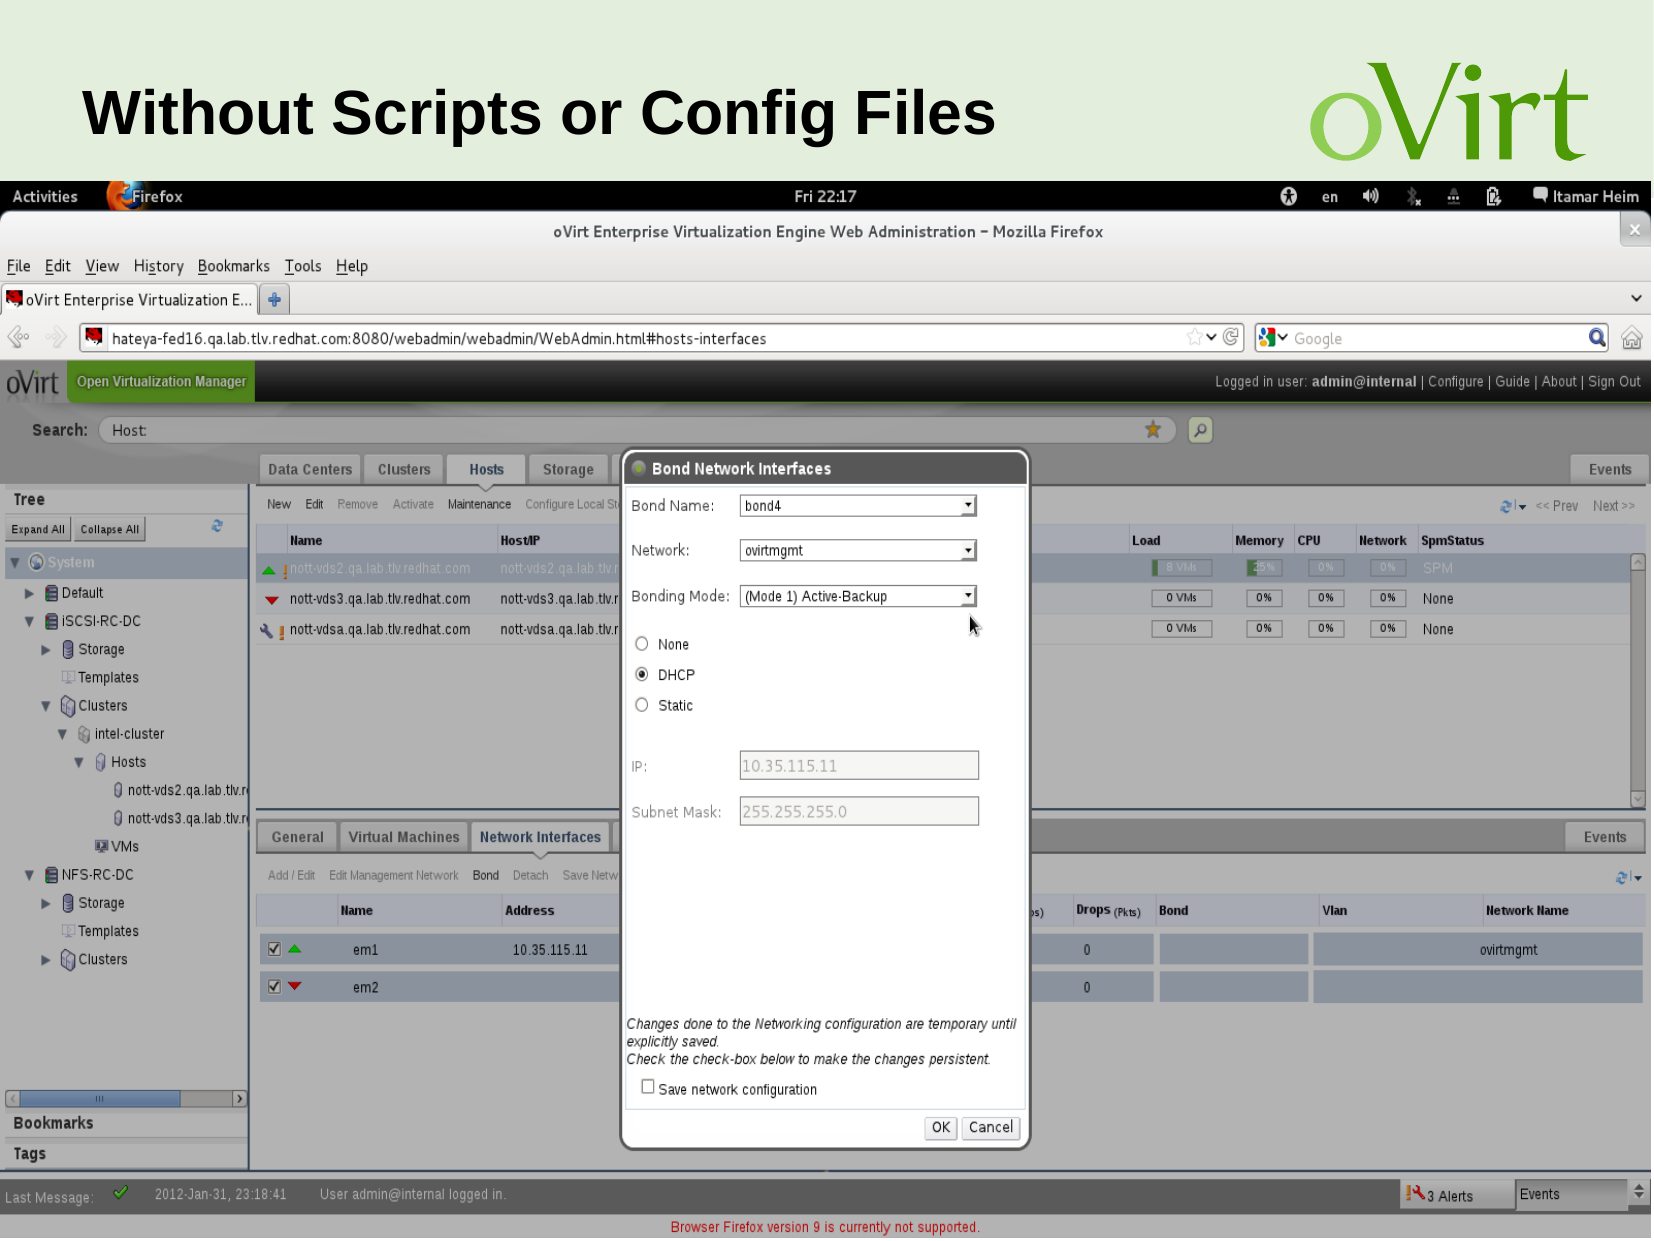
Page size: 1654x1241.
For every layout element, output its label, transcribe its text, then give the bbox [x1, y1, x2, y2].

title Without Scripts or Config Files [82, 37, 1571, 181]
picture [0, 181, 1651, 1238]
